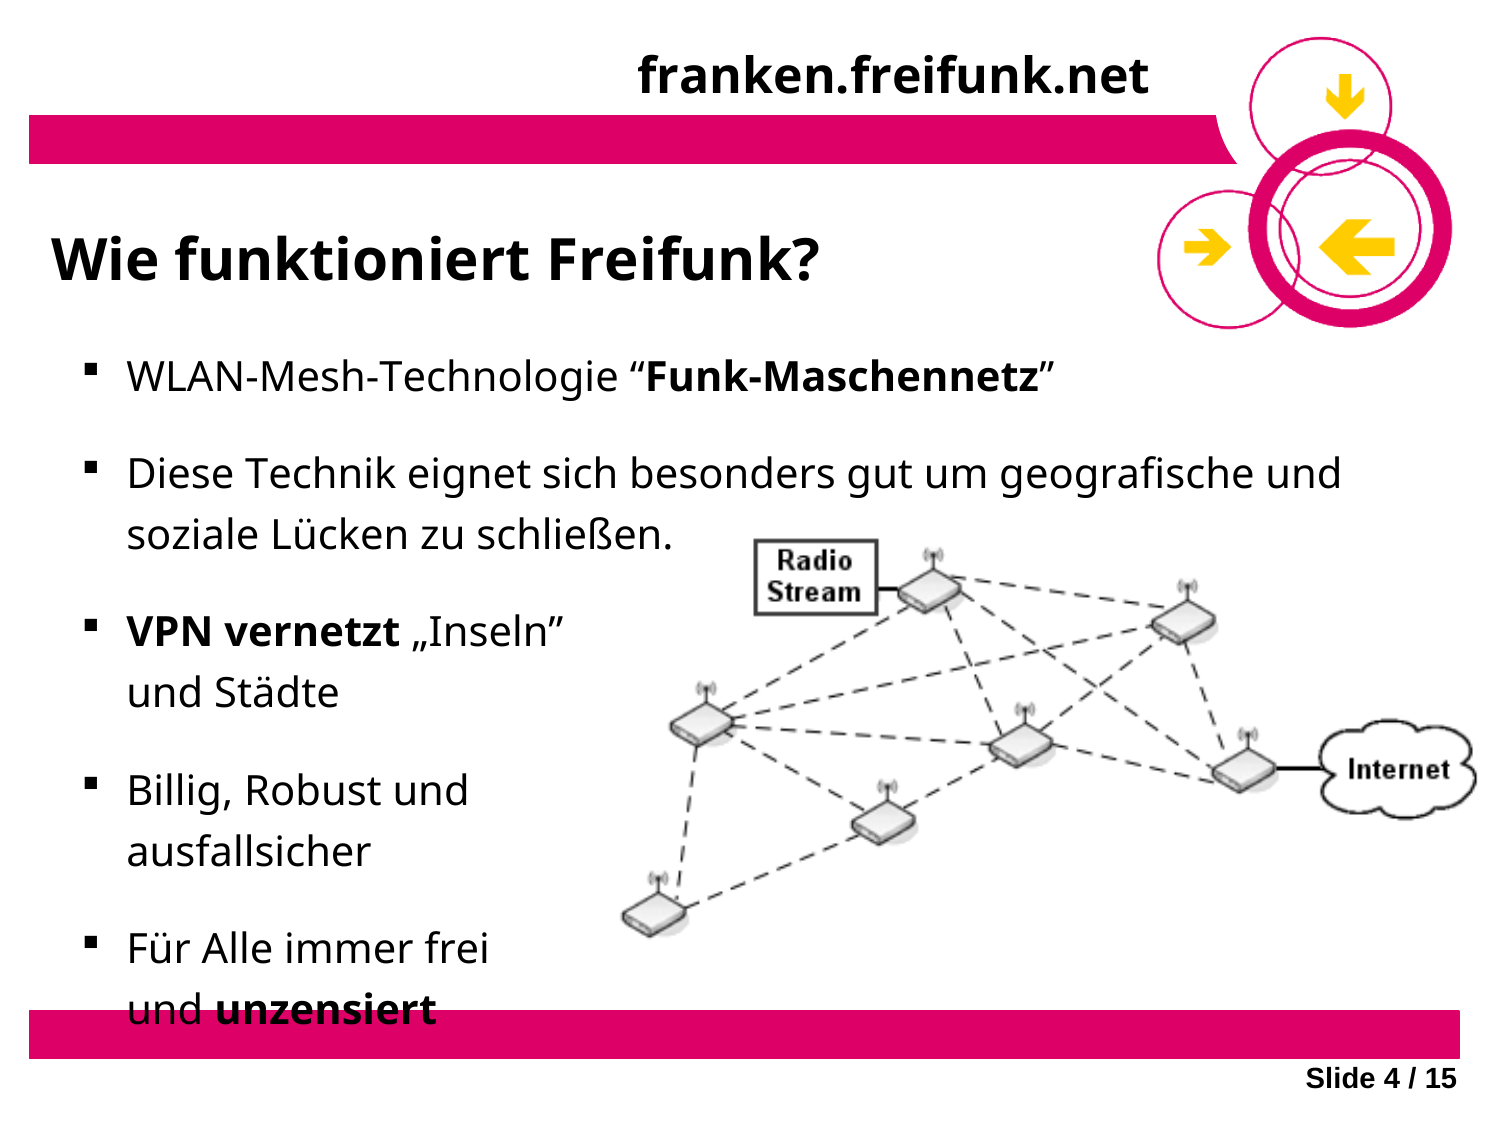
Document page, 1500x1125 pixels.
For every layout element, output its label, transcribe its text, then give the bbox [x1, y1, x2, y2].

picture [1453, 531, 1498, 961]
text_box WLAN-Mesh-Technologie “Funk-Maschennetz” Diese Technik eignet sich besonders gut um geografische und soziale Lücken zu schließen. VPN vernetzt „Inseln” und Städte Billig, Robust und ausfallsicher Für Alle immer frei und unzensiert [52, 342, 1453, 1029]
text_box Wie funktioniert Freifunk? [51, 212, 1123, 292]
picture [1150, 32, 1461, 332]
